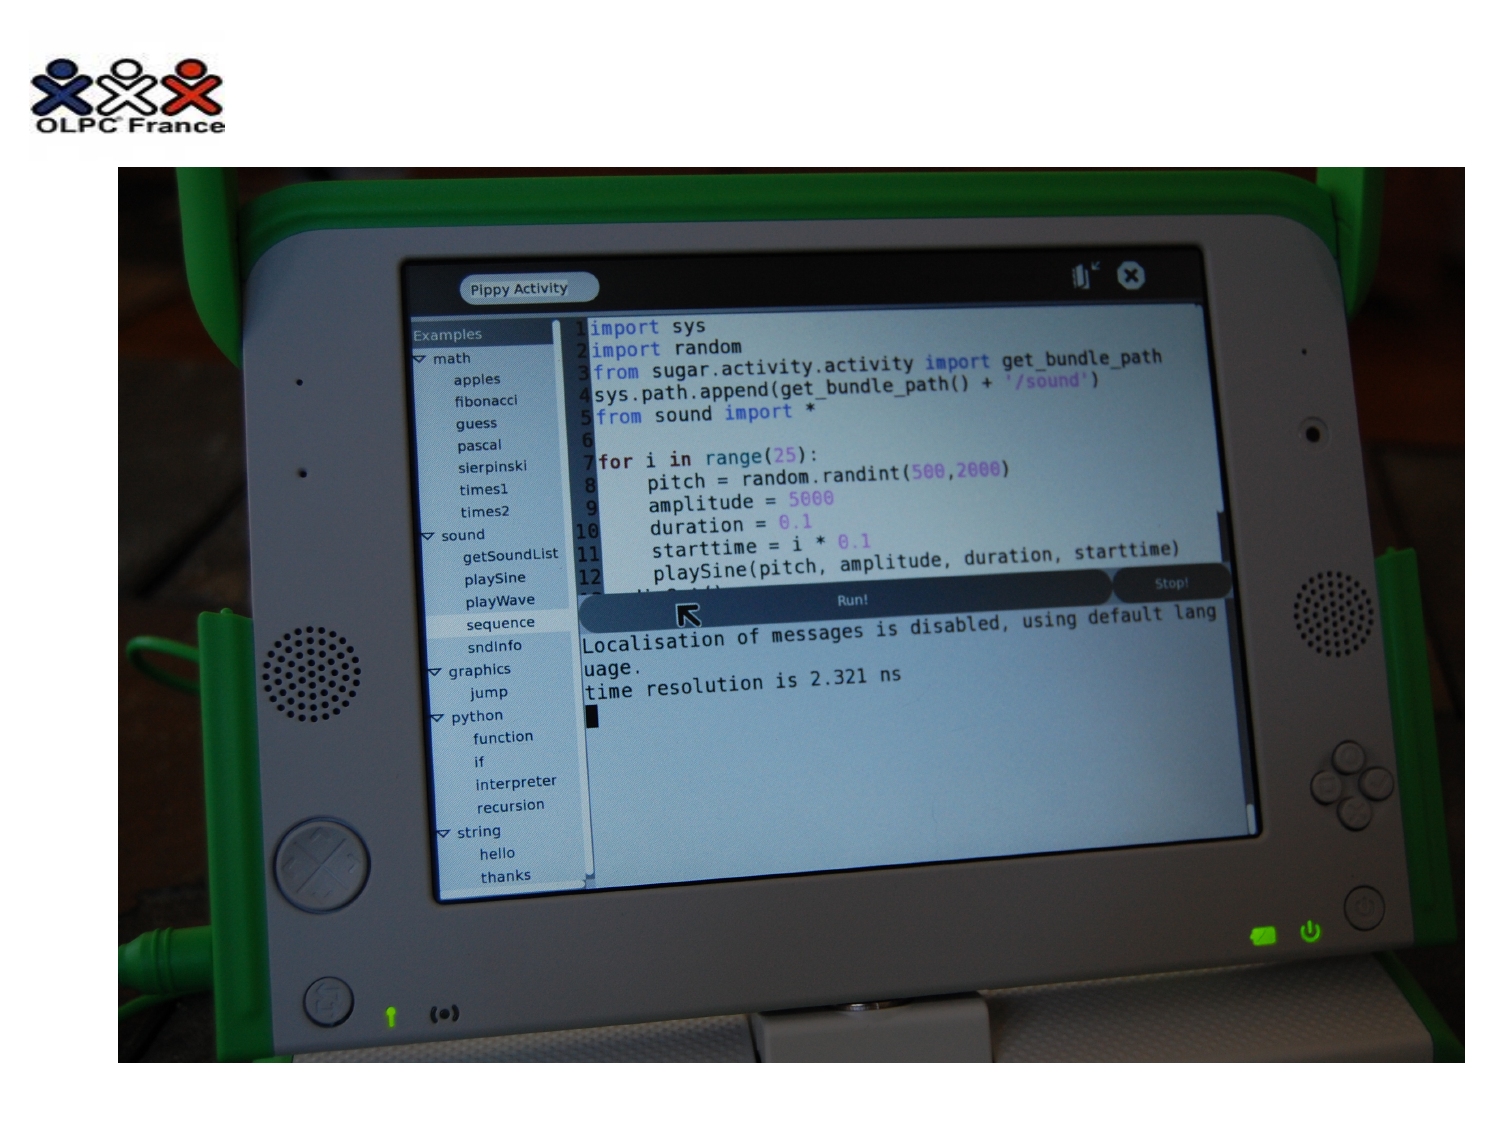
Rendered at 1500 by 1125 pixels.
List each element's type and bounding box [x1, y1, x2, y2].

picture [118, 167, 1465, 1063]
picture [29, 30, 225, 161]
